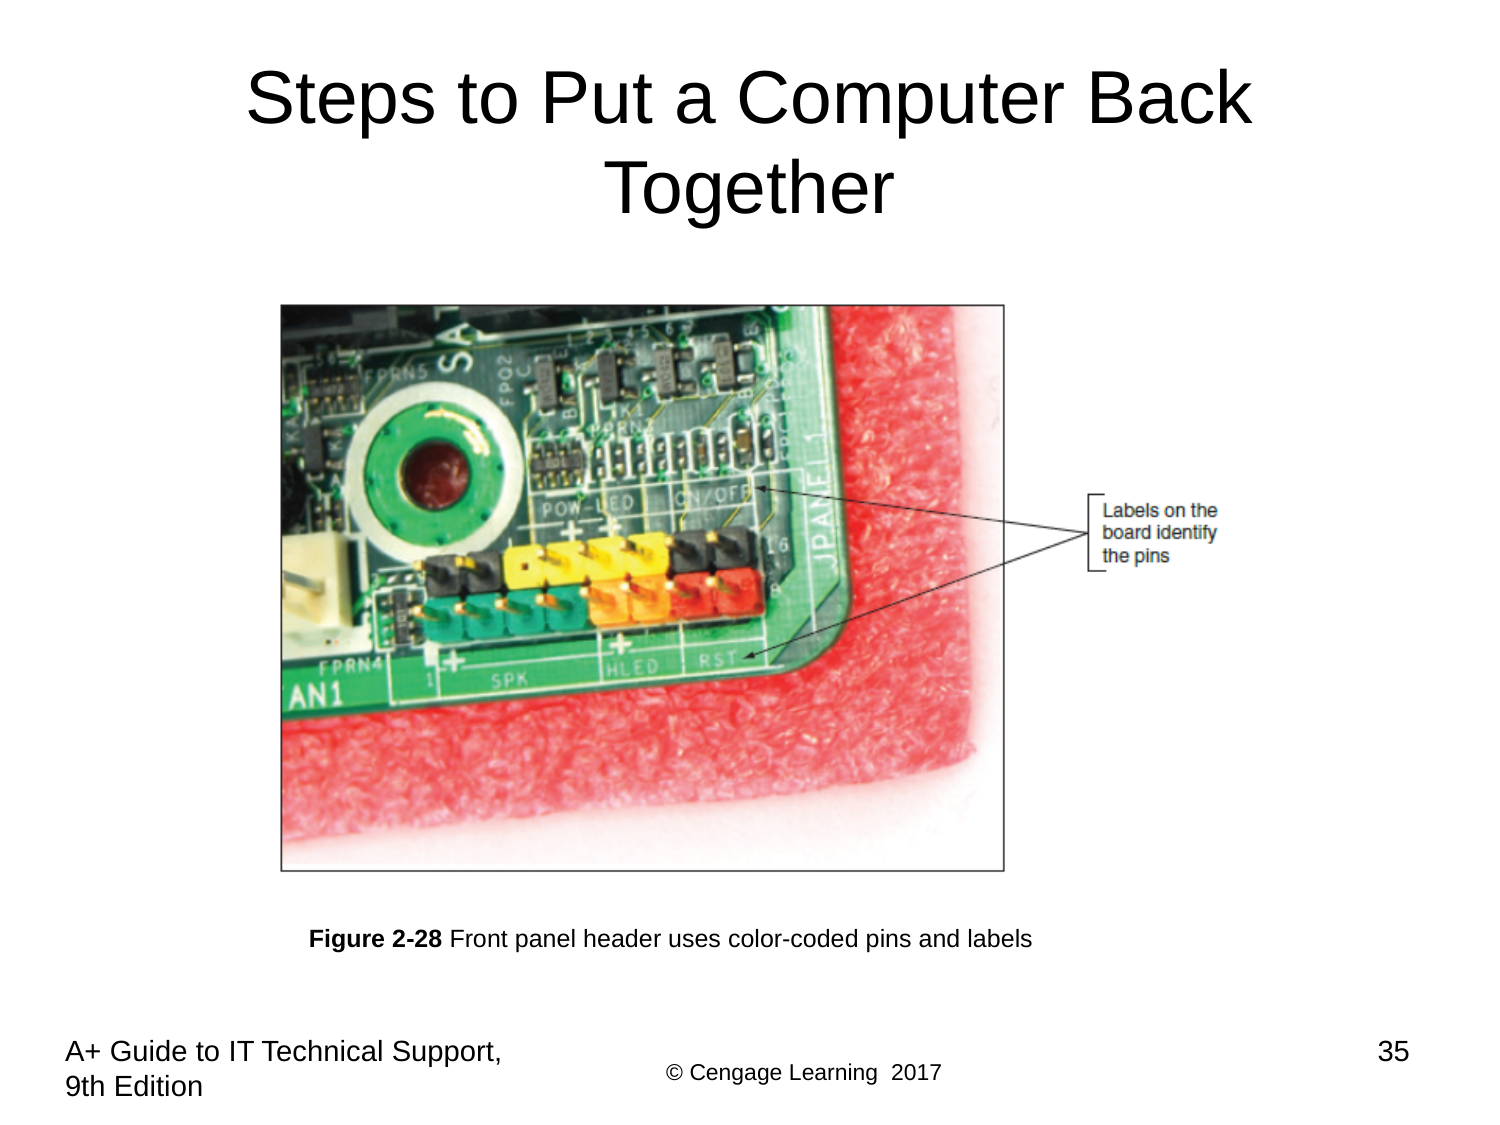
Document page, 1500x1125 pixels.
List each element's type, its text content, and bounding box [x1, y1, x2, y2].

footer A+ Guide to IT Technical Support, 9th Edition [50, 1025, 550, 1104]
text_box Figure 2-28 Front panel header uses color-coded pins and labels [294, 915, 1050, 961]
title Steps to Put a Computer Back Together [75, 45, 1425, 233]
picture [273, 297, 1227, 883]
slide_number <number> [1074, 1024, 1425, 1103]
